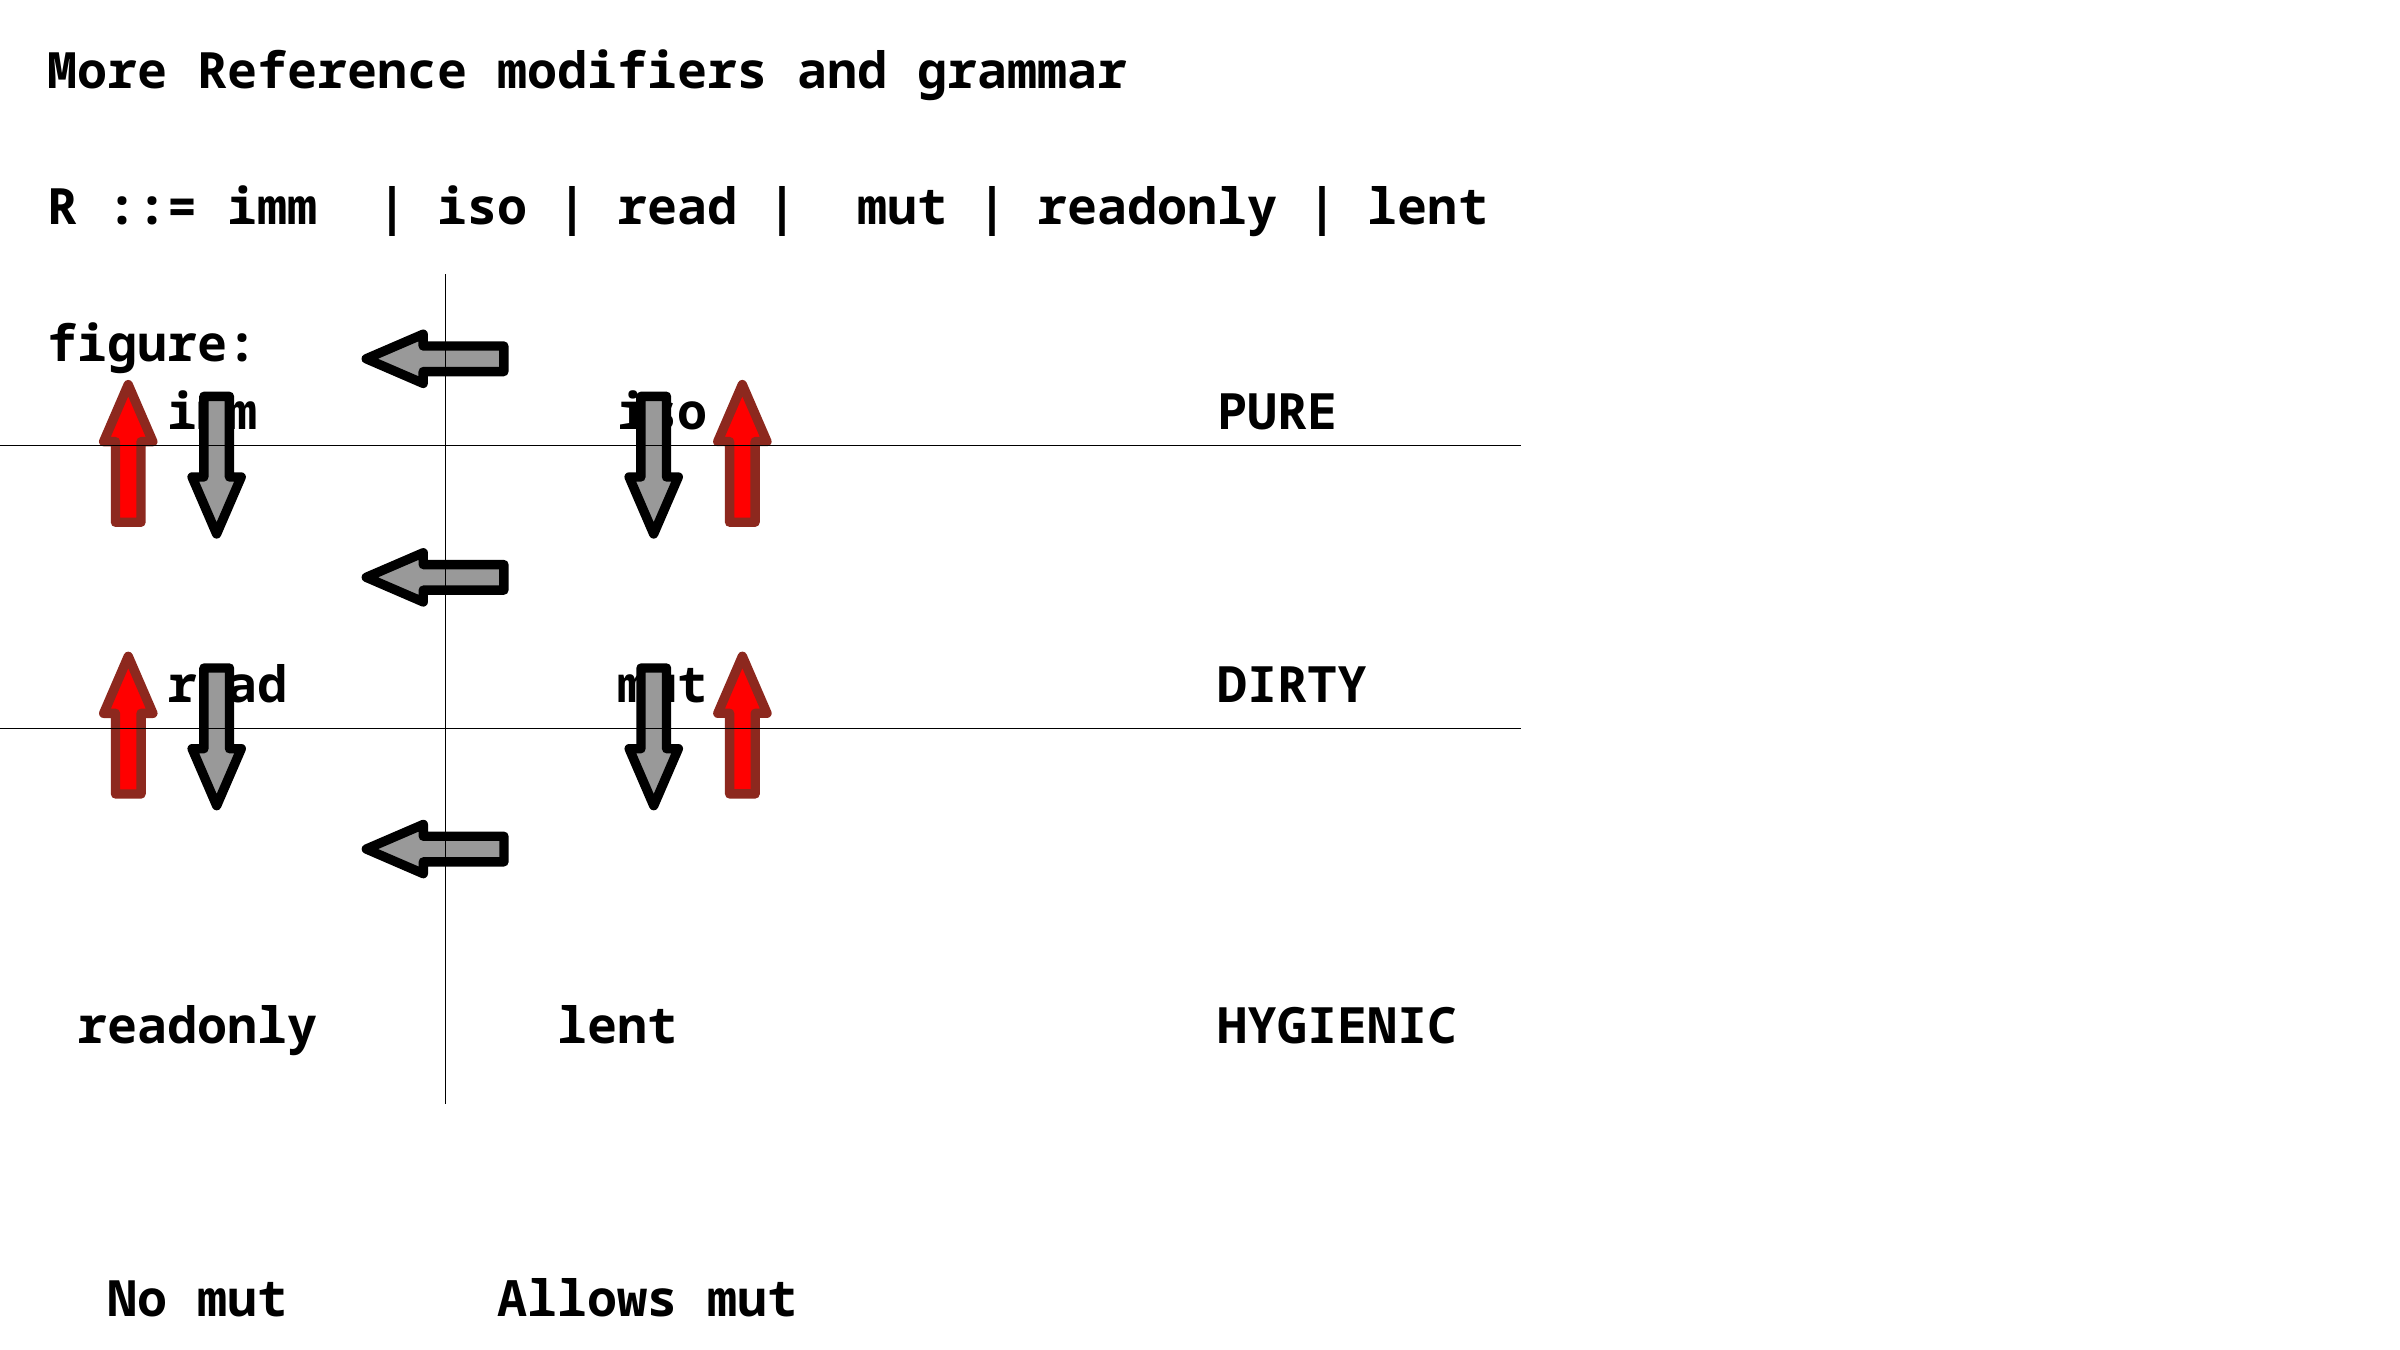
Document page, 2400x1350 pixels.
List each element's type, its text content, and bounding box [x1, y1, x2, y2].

text_box [717, 656, 768, 728]
text_box [640, 396, 667, 445]
text_box [446, 564, 504, 591]
text_box [115, 729, 142, 794]
text_box More Reference modifiers and grammar R ::= imm | iso | read | mut | readonly | lent figure: imm iso PURE read mut DIRTY readonly lent HYGIENIC No mut Allows mut readonly and lent can be in input for imm/iso promotions, making them more flexible. Mostly only for references: List[lent Person] or List[readonly Person ] are problematic [32, 446, 445, 728]
text_box [729, 729, 756, 794]
text_box [729, 446, 756, 523]
text_box [717, 384, 767, 445]
text_box [115, 446, 142, 523]
text_box [446, 346, 504, 372]
text_box [640, 668, 667, 728]
text_box [192, 729, 242, 806]
text_box [192, 446, 242, 534]
text_box [366, 552, 445, 602]
text_box [366, 334, 445, 384]
text_box [446, 836, 504, 862]
text_box [203, 396, 230, 445]
text_box [203, 668, 230, 728]
text_box [103, 384, 153, 445]
text_box [629, 446, 679, 534]
text_box [366, 824, 445, 874]
text_box More Reference modifiers and grammar R ::= imm | iso | read | mut | readonly | lent figure: imm iso PURE read mut DIRTY readonly lent HYGIENIC No mut Allows mut readonly and lent can be in input for imm/iso promotions, making them more flexible. Mostly only for references: List[lent Person] or List[readonly Person ] are problematic [32, 27, 2358, 1319]
text_box [103, 656, 153, 728]
text_box [629, 729, 679, 806]
